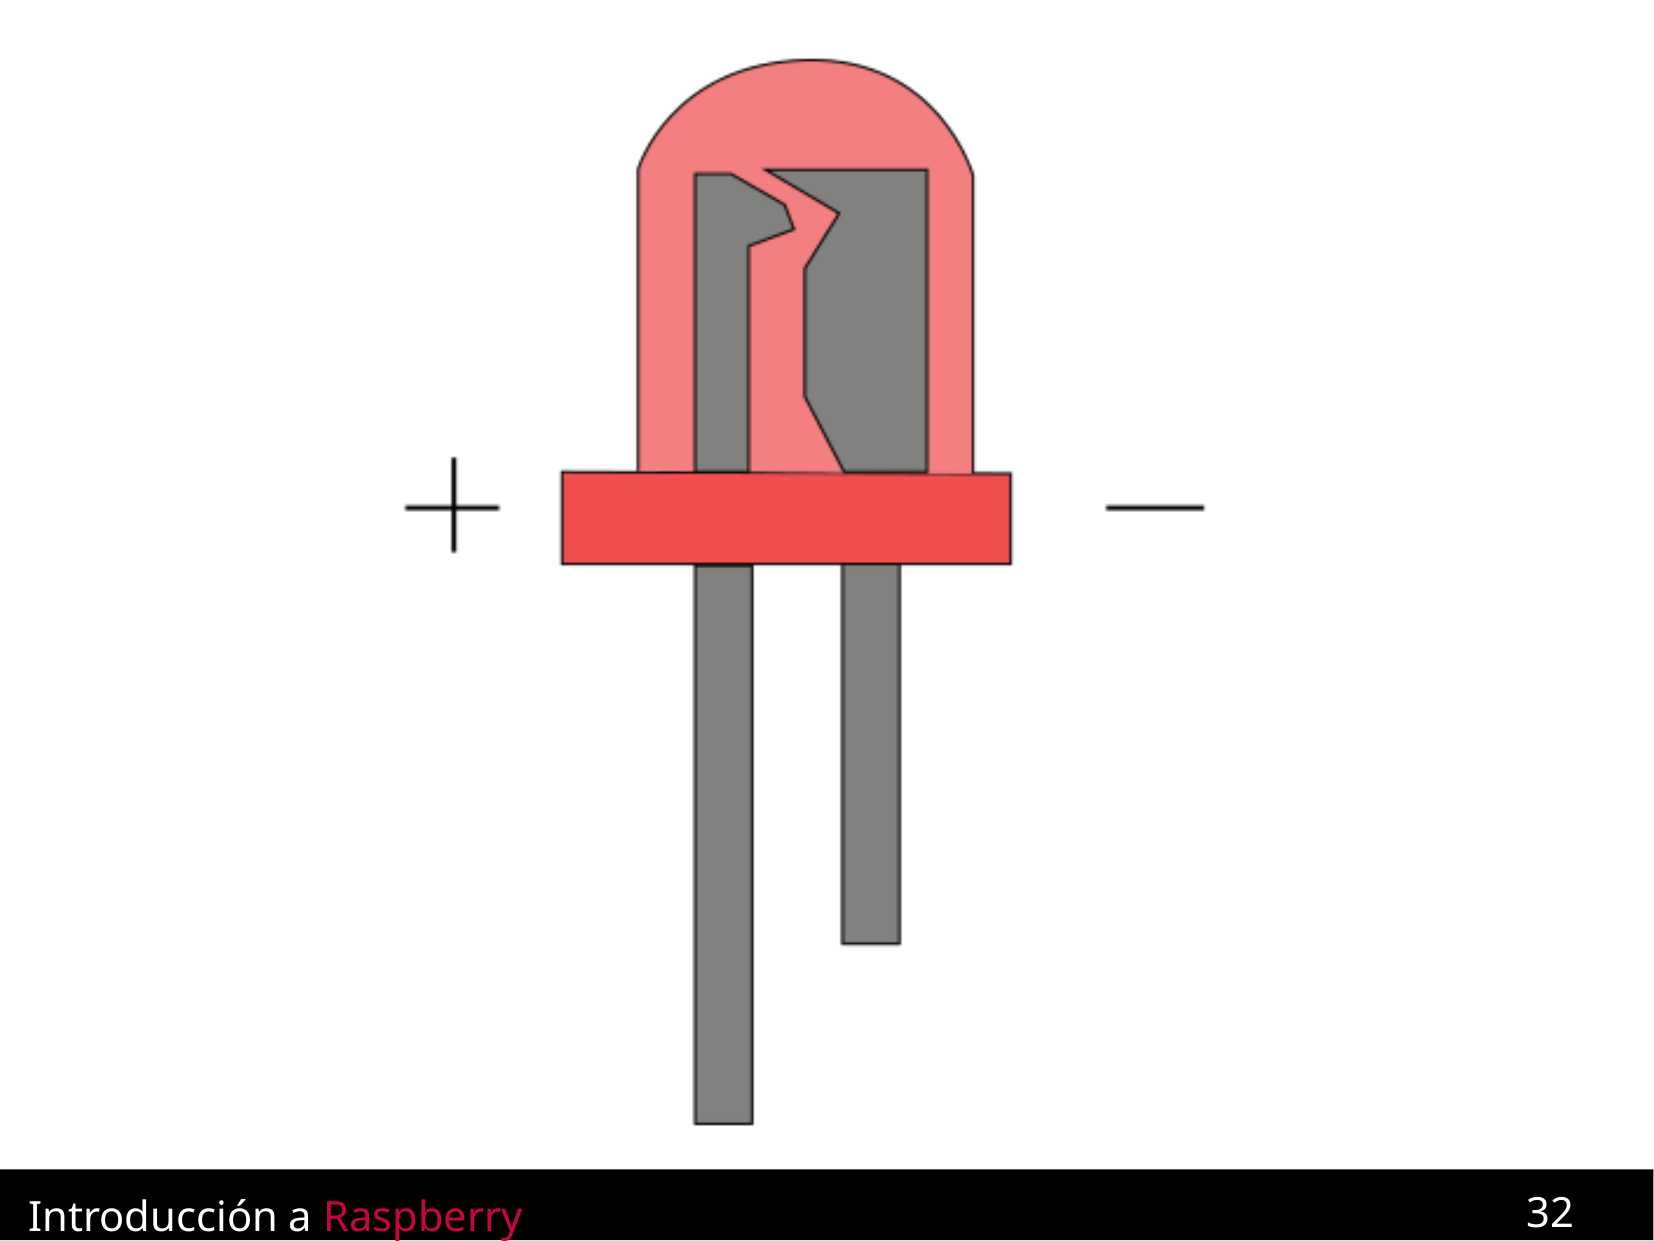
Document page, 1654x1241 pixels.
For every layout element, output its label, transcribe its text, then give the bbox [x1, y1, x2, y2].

text_box [0, 0, 1654, 1241]
picture [337, 1, 1317, 1168]
text_box Introducción a Raspberry Pi [13, 1179, 556, 1241]
text_box <number> [1521, 1175, 1654, 1241]
